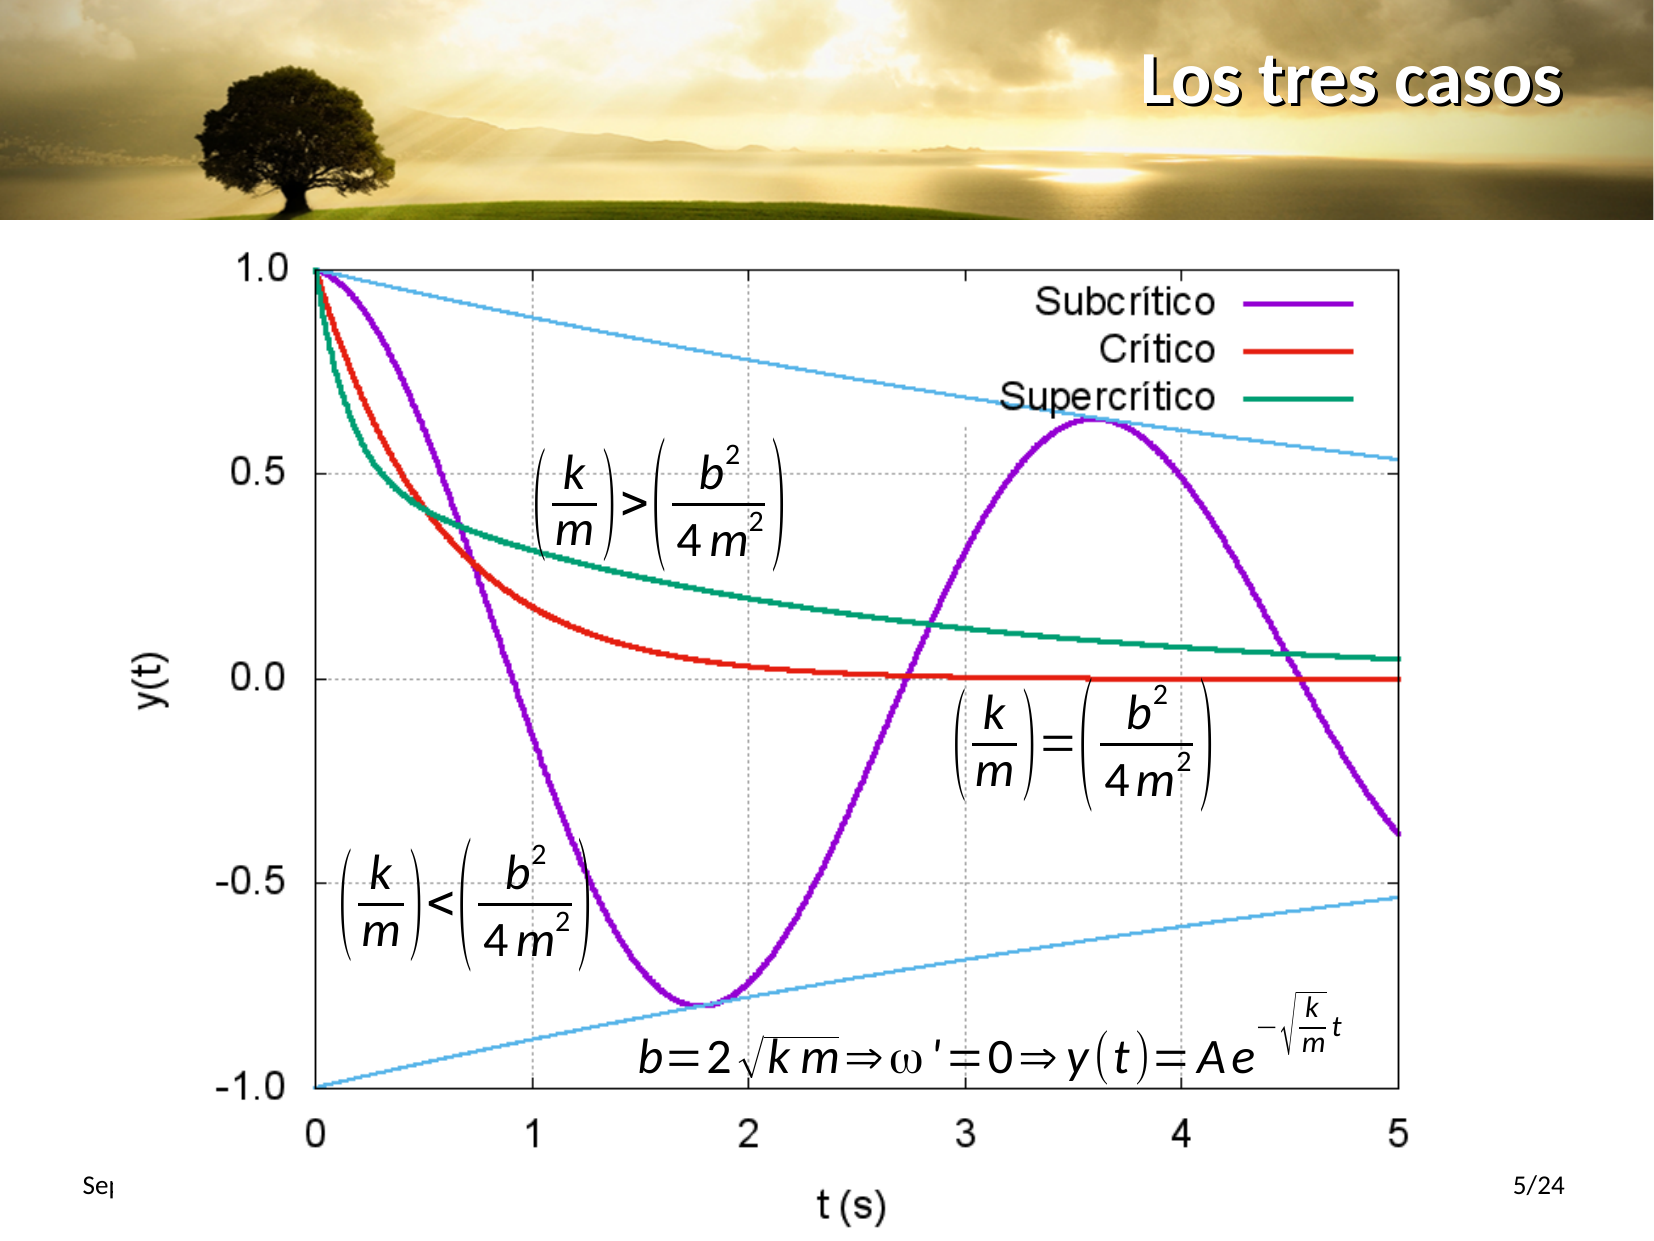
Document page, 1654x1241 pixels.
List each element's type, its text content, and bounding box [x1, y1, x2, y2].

picture [0, 0, 1654, 220]
chart [525, 435, 794, 575]
picture [113, 222, 1471, 1241]
chart [630, 990, 1350, 1089]
chart [945, 675, 1222, 816]
title Los tres casos [75, 19, 1564, 151]
chart [331, 835, 601, 976]
